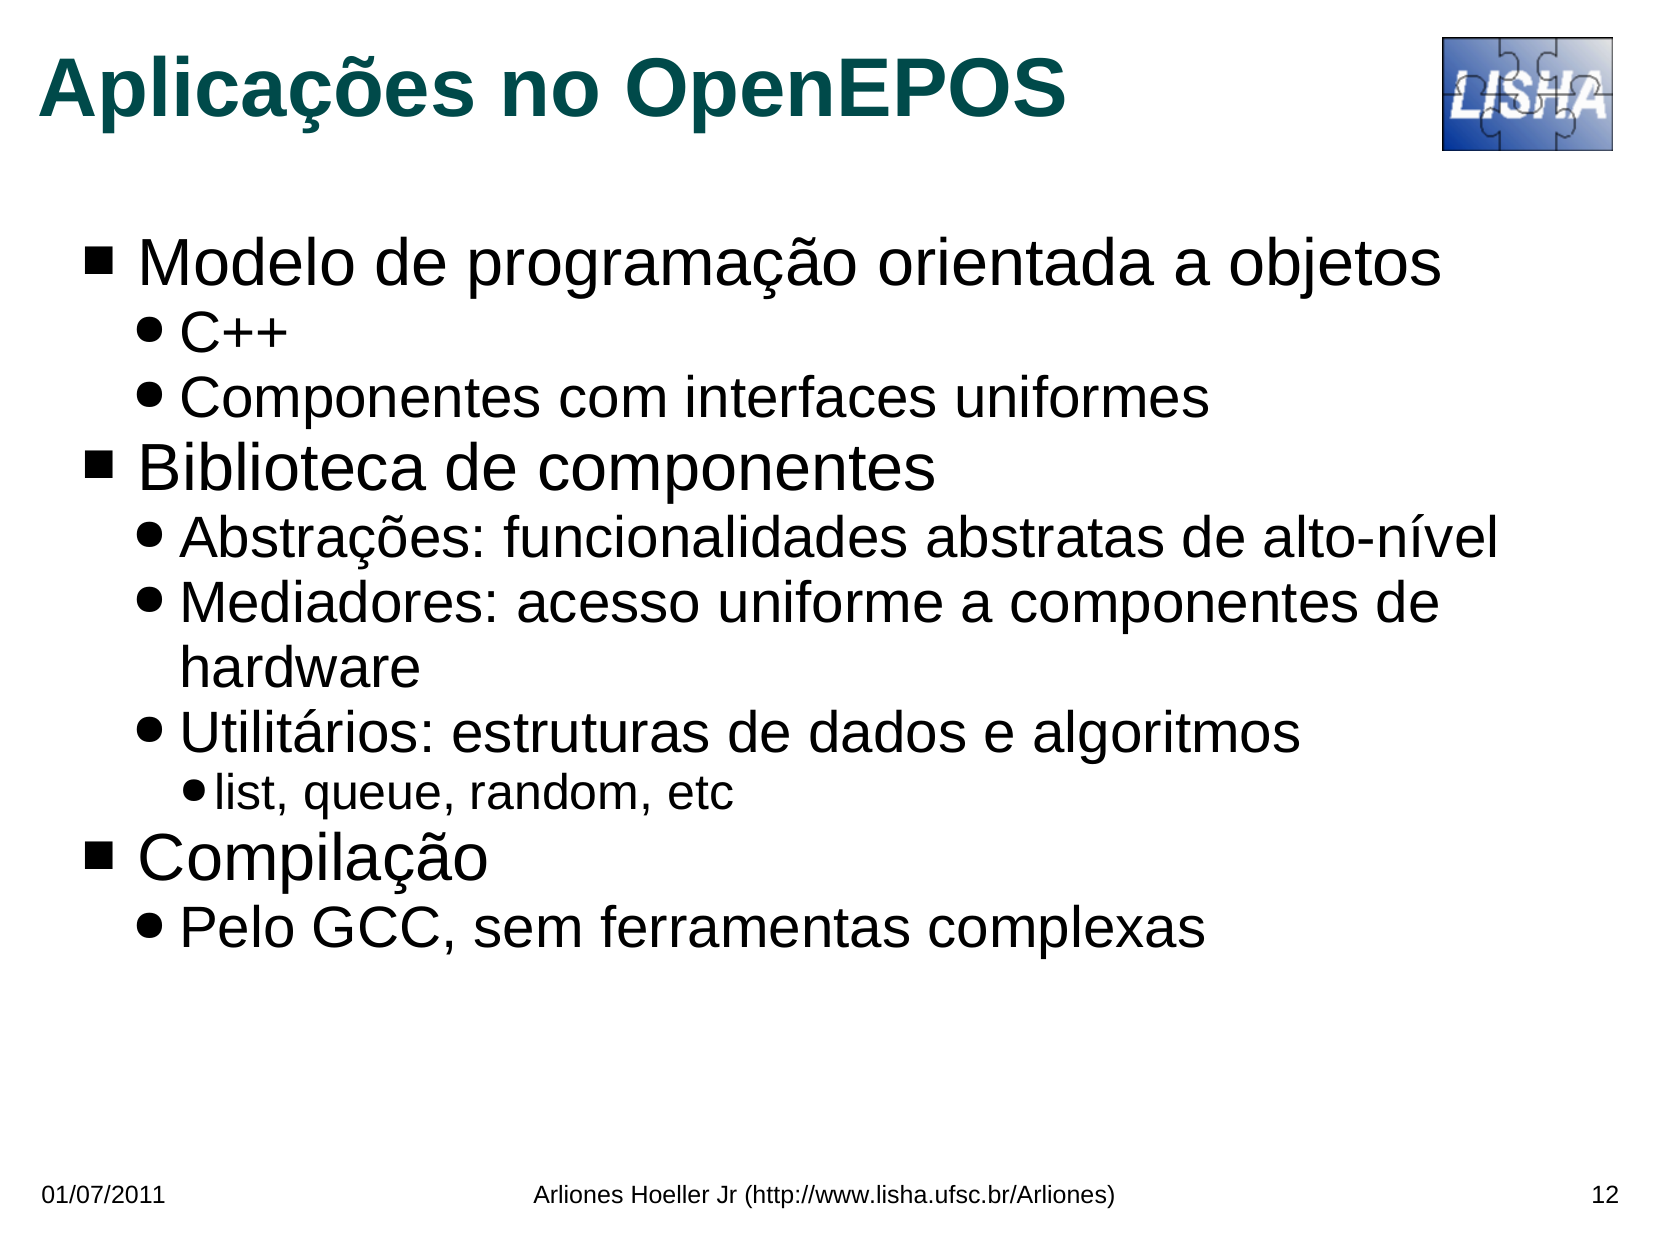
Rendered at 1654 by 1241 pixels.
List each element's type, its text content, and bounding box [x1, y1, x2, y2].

picture [1442, 37, 1613, 151]
list Modelo de programação orientada a objetos C++ Componentes com interfaces uniformes Biblioteca de componentes Abstrações: funcionalidades abstratas de alto-nível Mediadores: acesso uniforme a componentes de hardware Utilitários: estruturas de dados e algoritmos list, queue, random, etc Compilação Pelo GCC, sem ferramentas complexas [37, 225, 1613, 1163]
title Aplicações no OpenEPOS [37, 37, 1426, 151]
